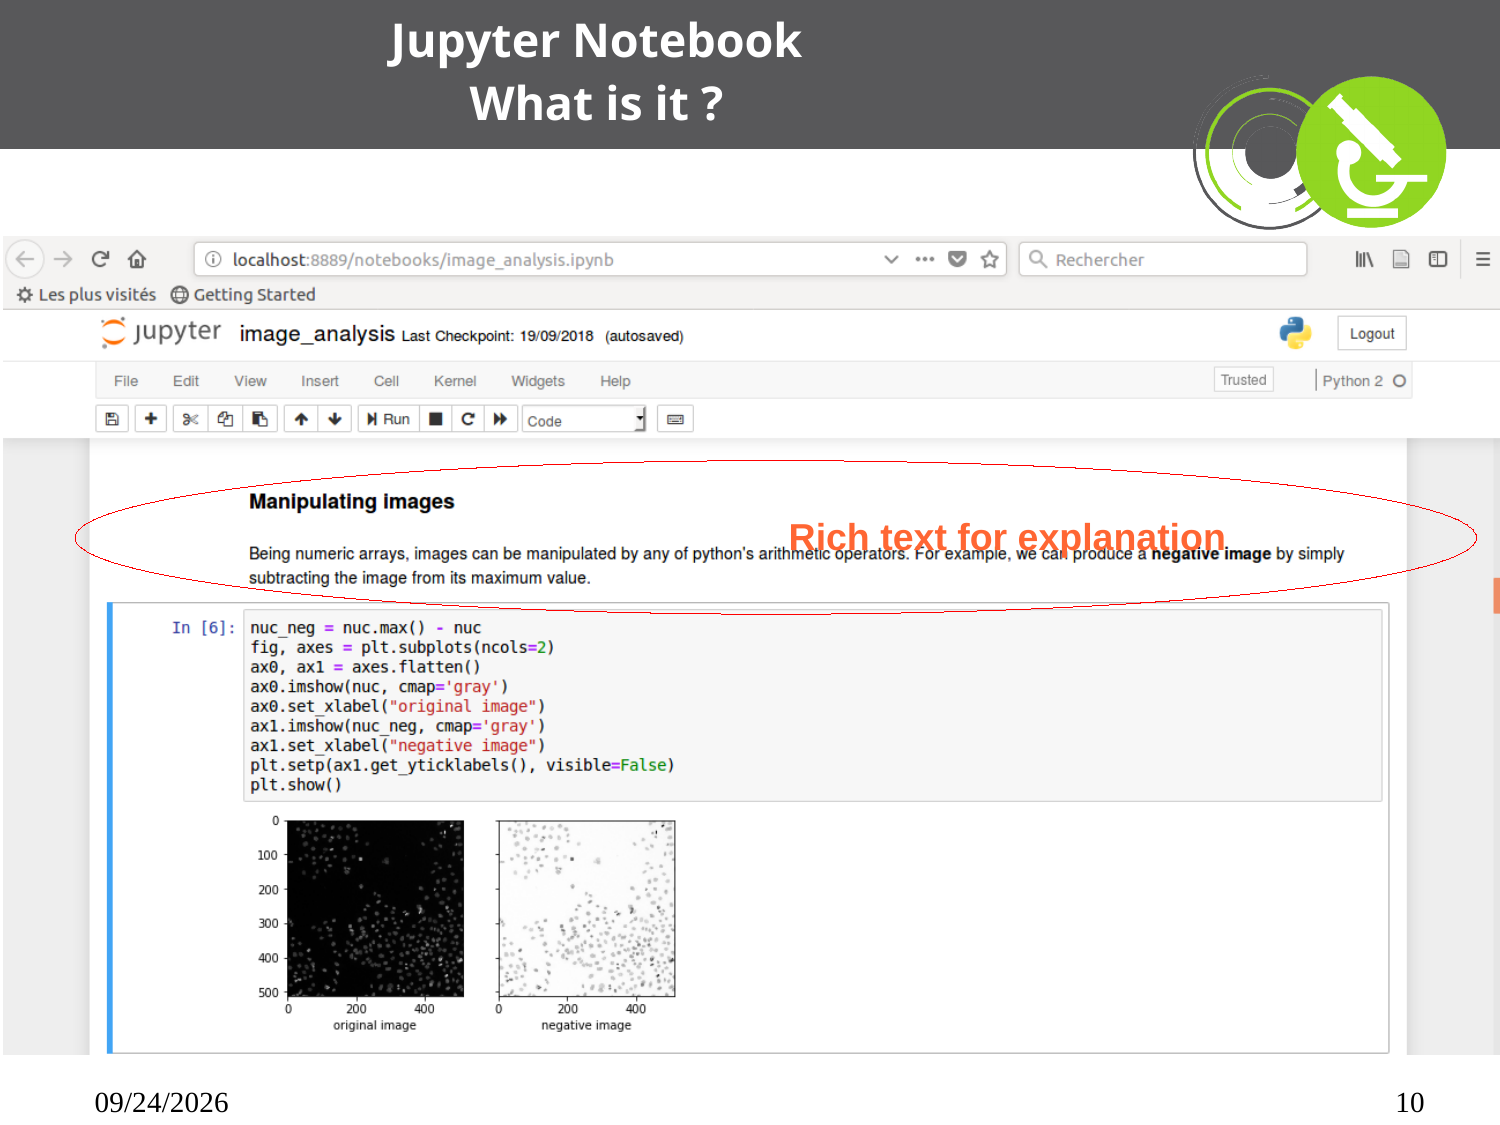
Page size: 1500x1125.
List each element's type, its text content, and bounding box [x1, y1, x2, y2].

picture [3, 69, 1500, 1055]
title Jupyter Notebook What is it ? [0, 0, 1193, 142]
text_box Rich text for explanation [75, 460, 1477, 615]
